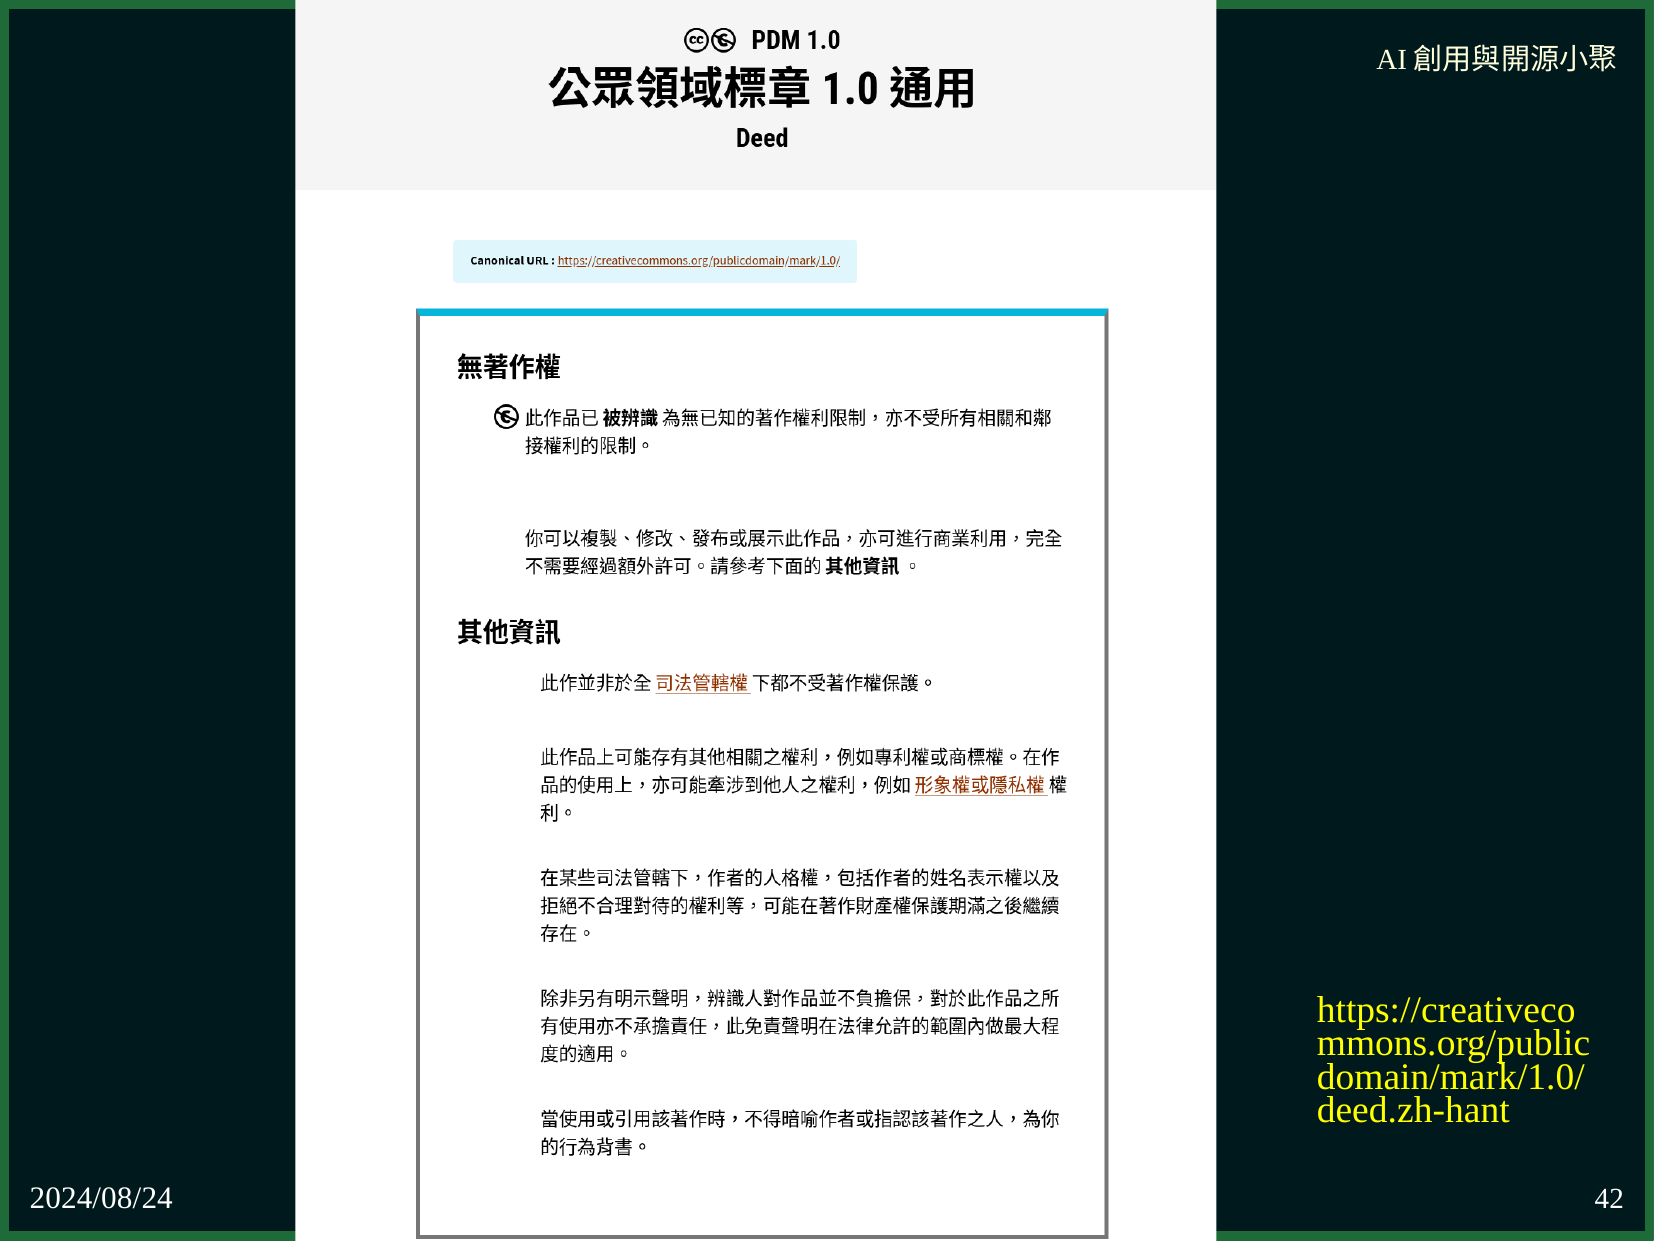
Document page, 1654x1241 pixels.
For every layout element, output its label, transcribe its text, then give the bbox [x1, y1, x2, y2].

picture [295, 0, 1217, 1241]
text_box https://creativecommons.org/publicdomain/mark/1.0/deed.zh-hant [1316, 914, 1601, 1105]
